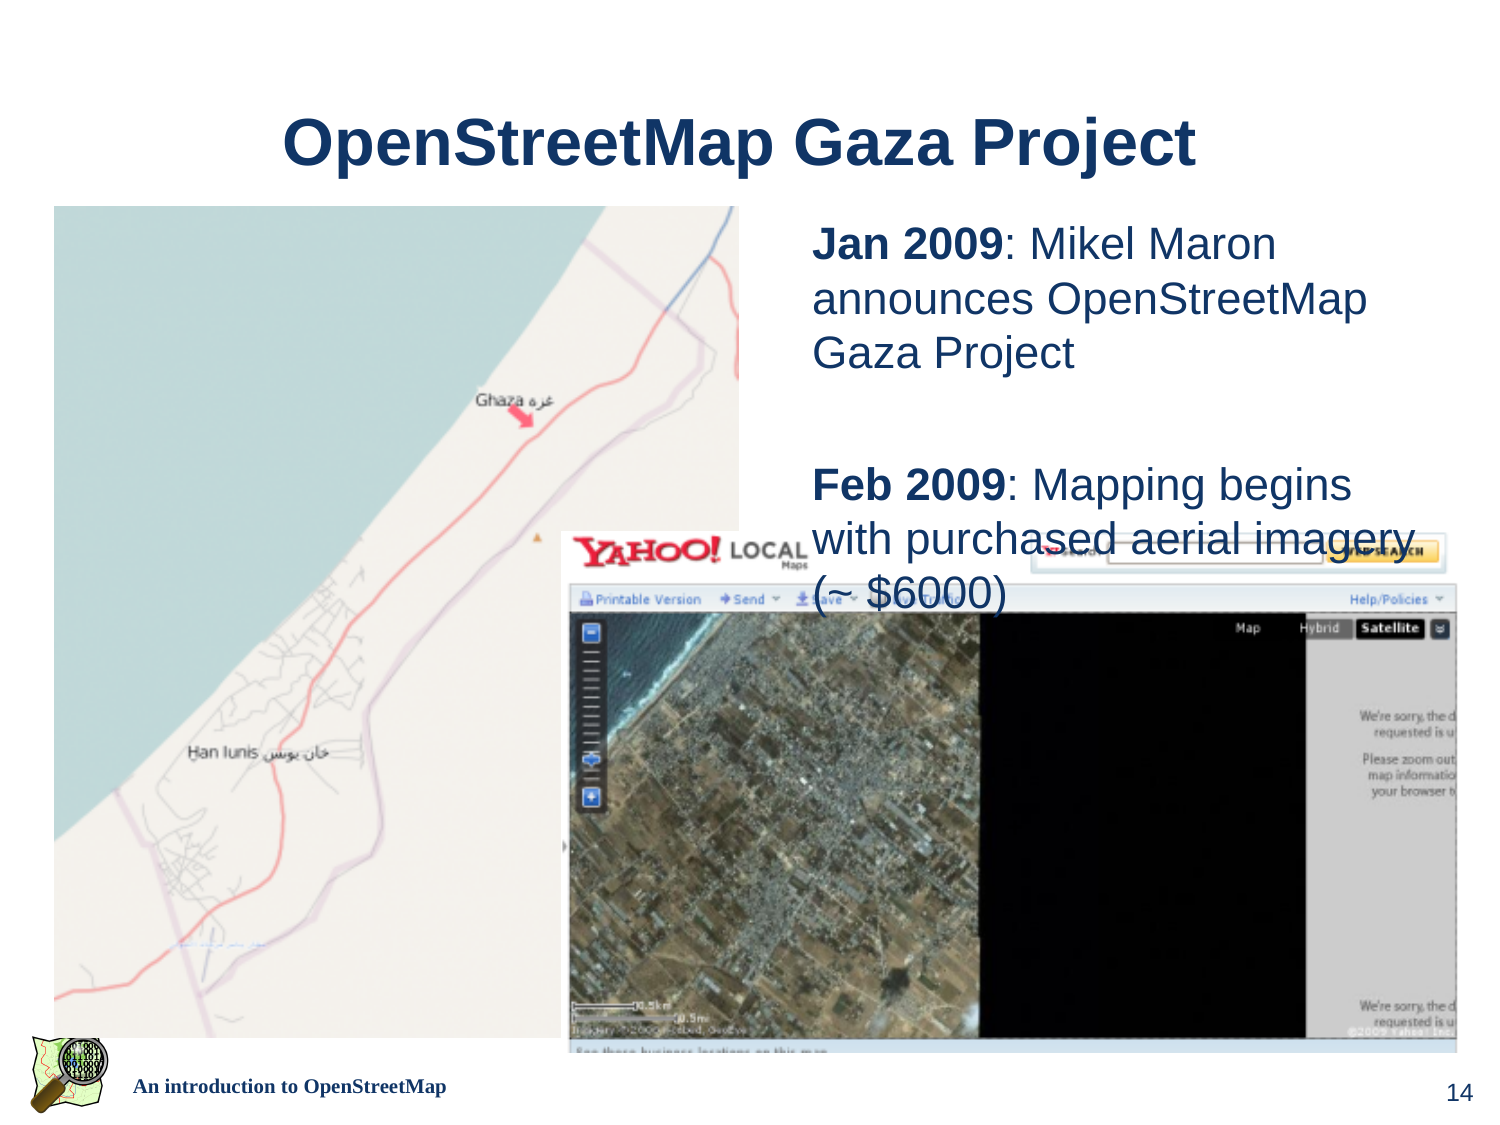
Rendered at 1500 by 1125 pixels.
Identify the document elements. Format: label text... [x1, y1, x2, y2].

list Jan 2009: Mikel Maron announces OpenStreetMap Gaza Project Feb 2009: Mapping begins with purchased aerial imagery (~ $6000) [797, 206, 1454, 680]
picture [29, 206, 1461, 1114]
title OpenStreetMap Gaza Project [74, 37, 1425, 240]
